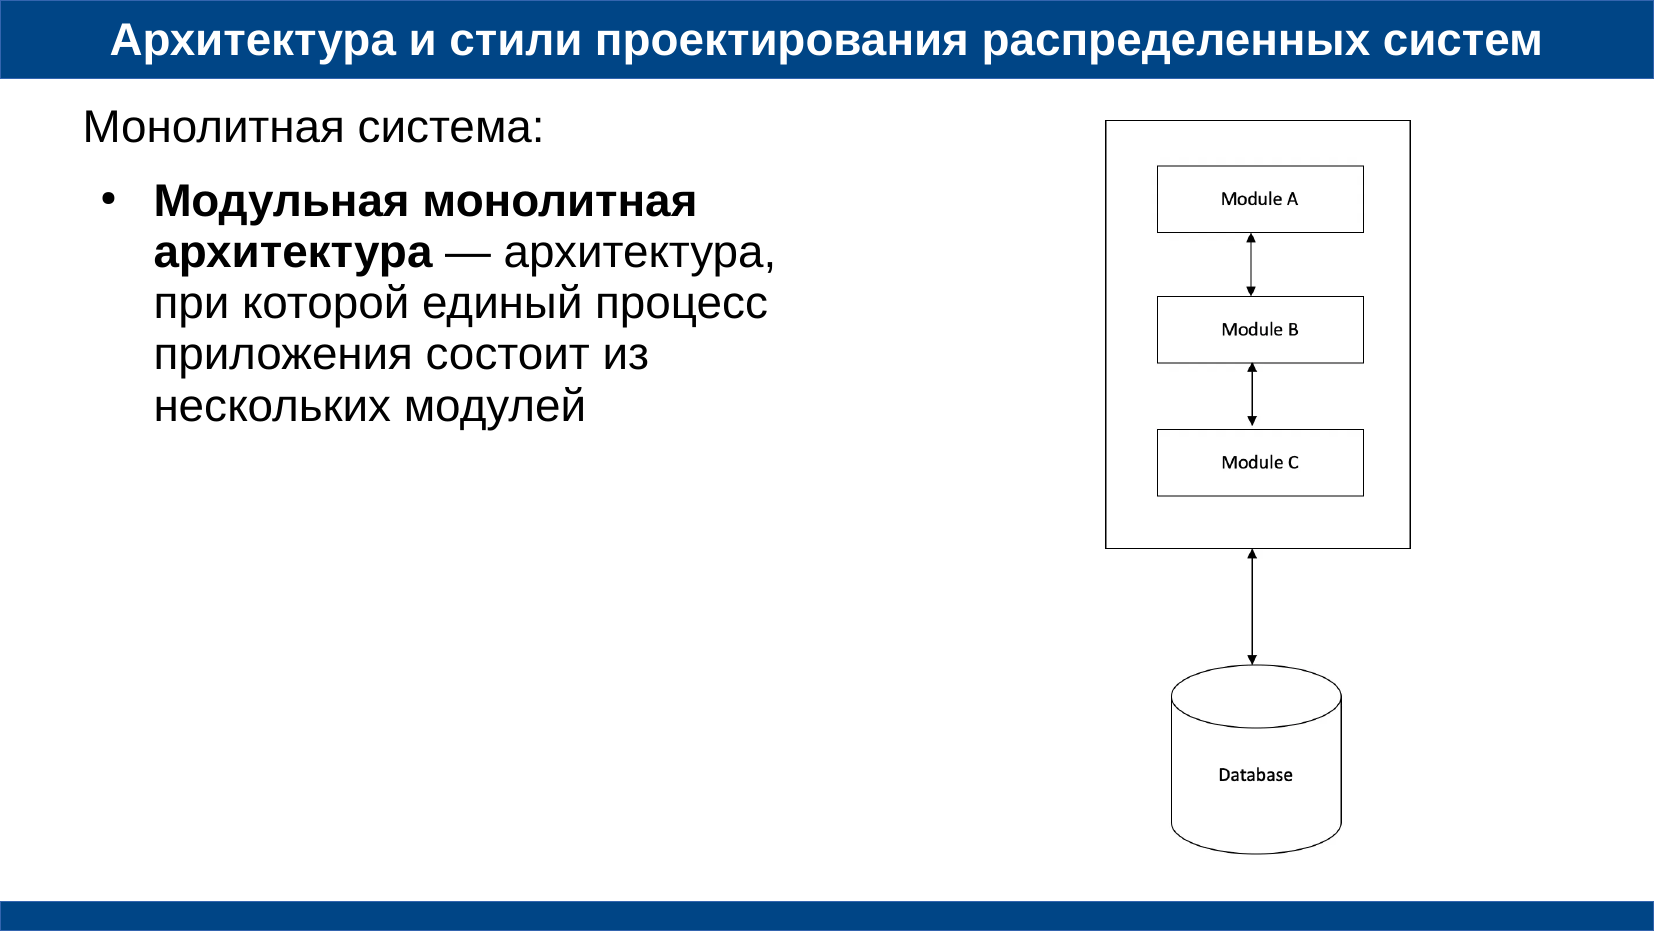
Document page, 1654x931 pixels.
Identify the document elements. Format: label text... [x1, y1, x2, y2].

title Архитектура и стили проектирования распределенных систем [0, 0, 1654, 79]
picture [1085, 101, 1441, 881]
list Монолитная система: Модульная монолитная архитектура — архитектура, при которой единый процесс приложения состоит из нескольких модулей [82, 101, 809, 641]
